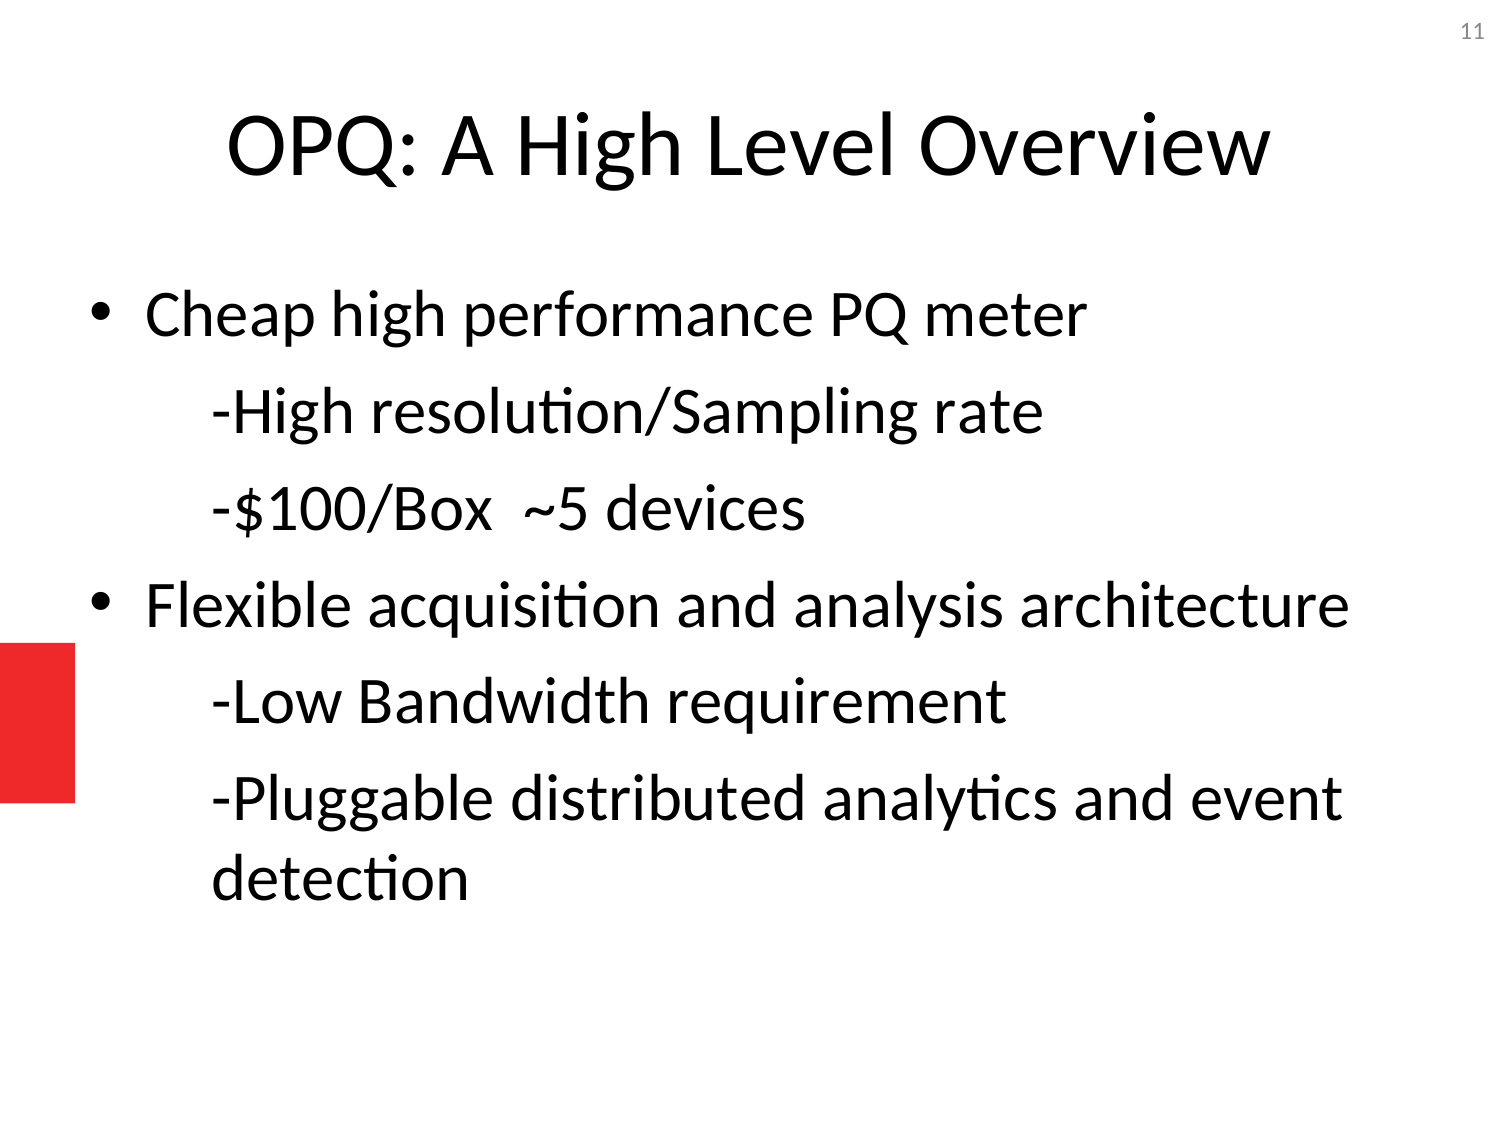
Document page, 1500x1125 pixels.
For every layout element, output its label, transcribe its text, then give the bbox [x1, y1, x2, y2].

text_box OPQ: A High Level Overview [75, 45, 1426, 233]
text_box <number> [1149, 0, 1500, 60]
text_box Cheap high performance PQ meter -High resolution/Sampling rate -$100/Box ~5 devices Flexible acquisition and analysis architecture -Low Bandwidth requirement -Pluggable distributed analytics and event detection [75, 262, 1426, 1005]
